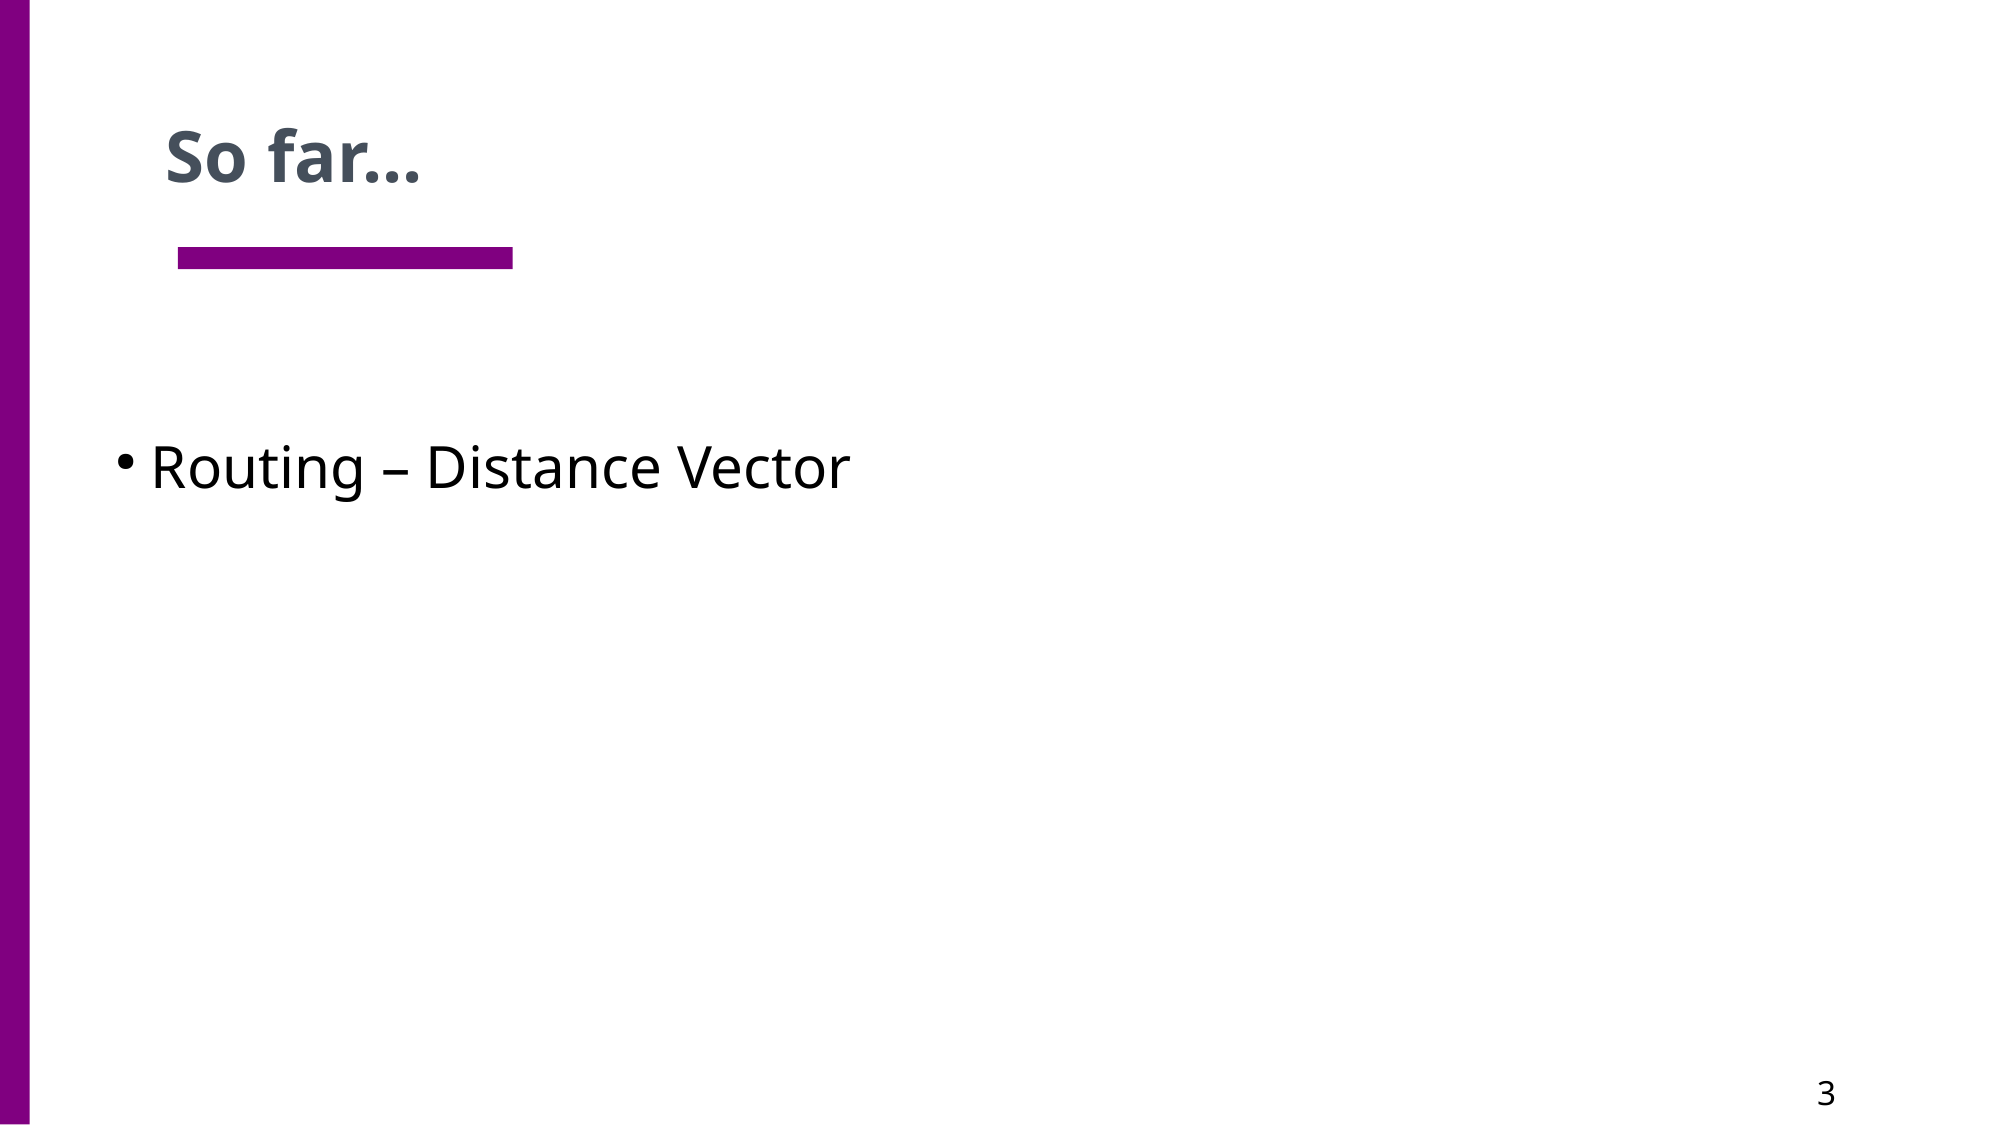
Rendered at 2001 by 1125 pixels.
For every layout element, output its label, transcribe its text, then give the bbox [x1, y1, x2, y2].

text_box Routing – Distance Vector [100, 329, 2000, 887]
text_box So far... [151, 0, 1849, 212]
